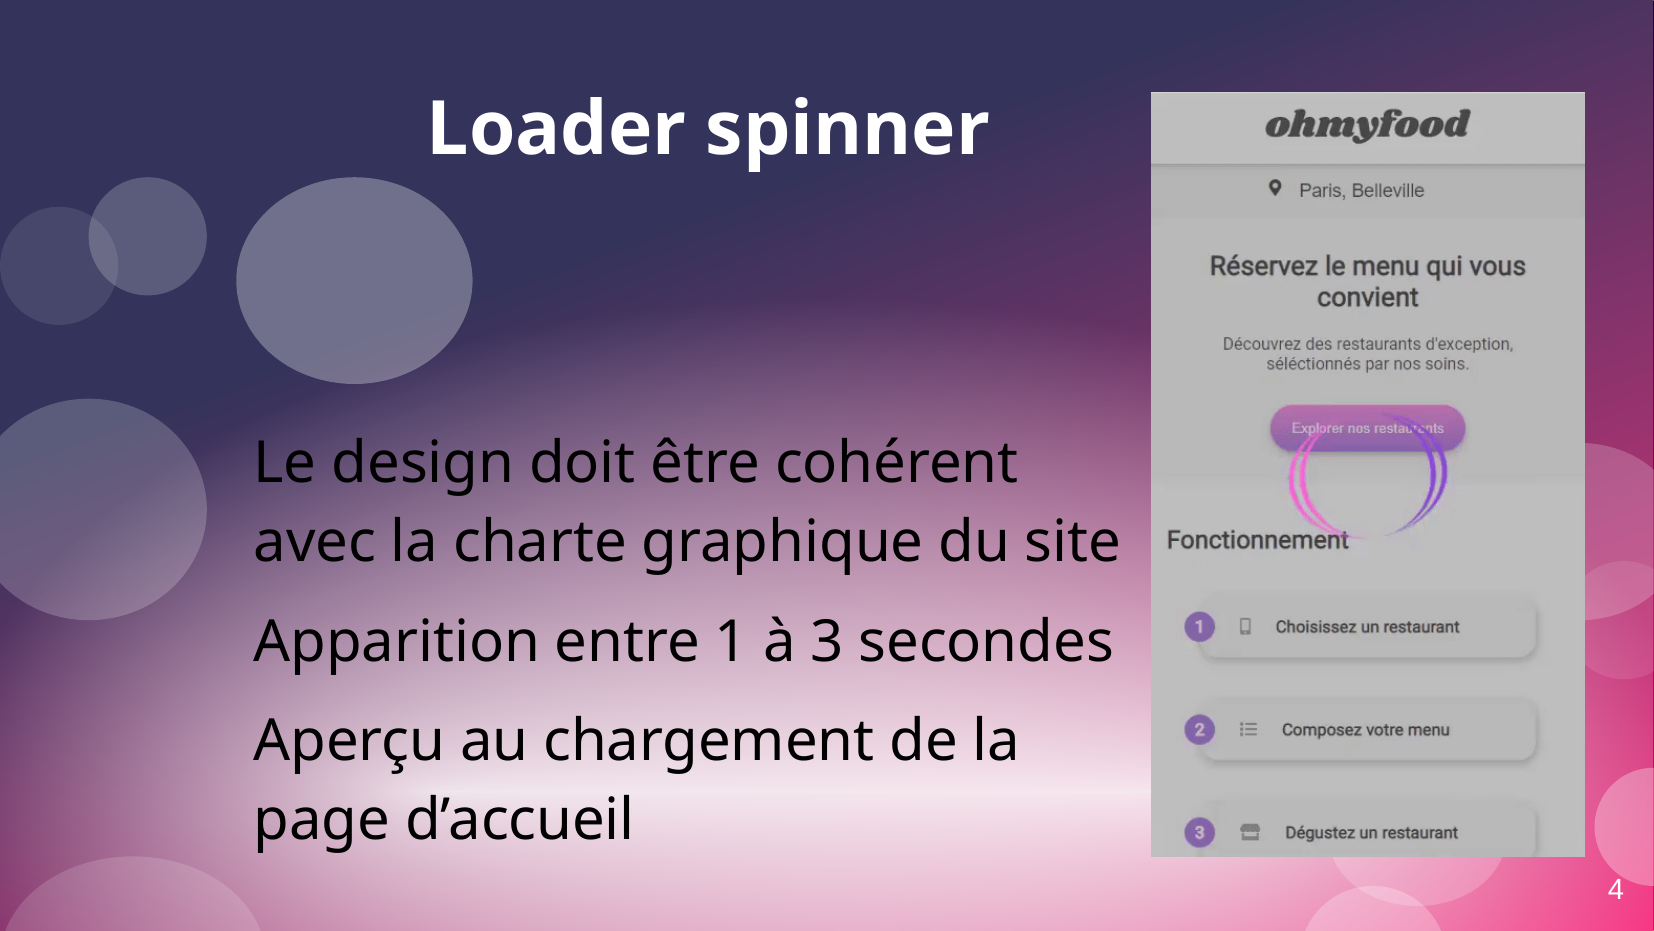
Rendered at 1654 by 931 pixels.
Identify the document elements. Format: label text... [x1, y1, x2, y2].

picture [1151, 92, 1585, 857]
text_box Le design doit être cohérent avec la charte graphique du site Apparition entre 1 à 3 secondes Aperçu au chargement de la page d’accueil [177, 324, 1152, 916]
title Loader spinner [295, 44, 1123, 207]
